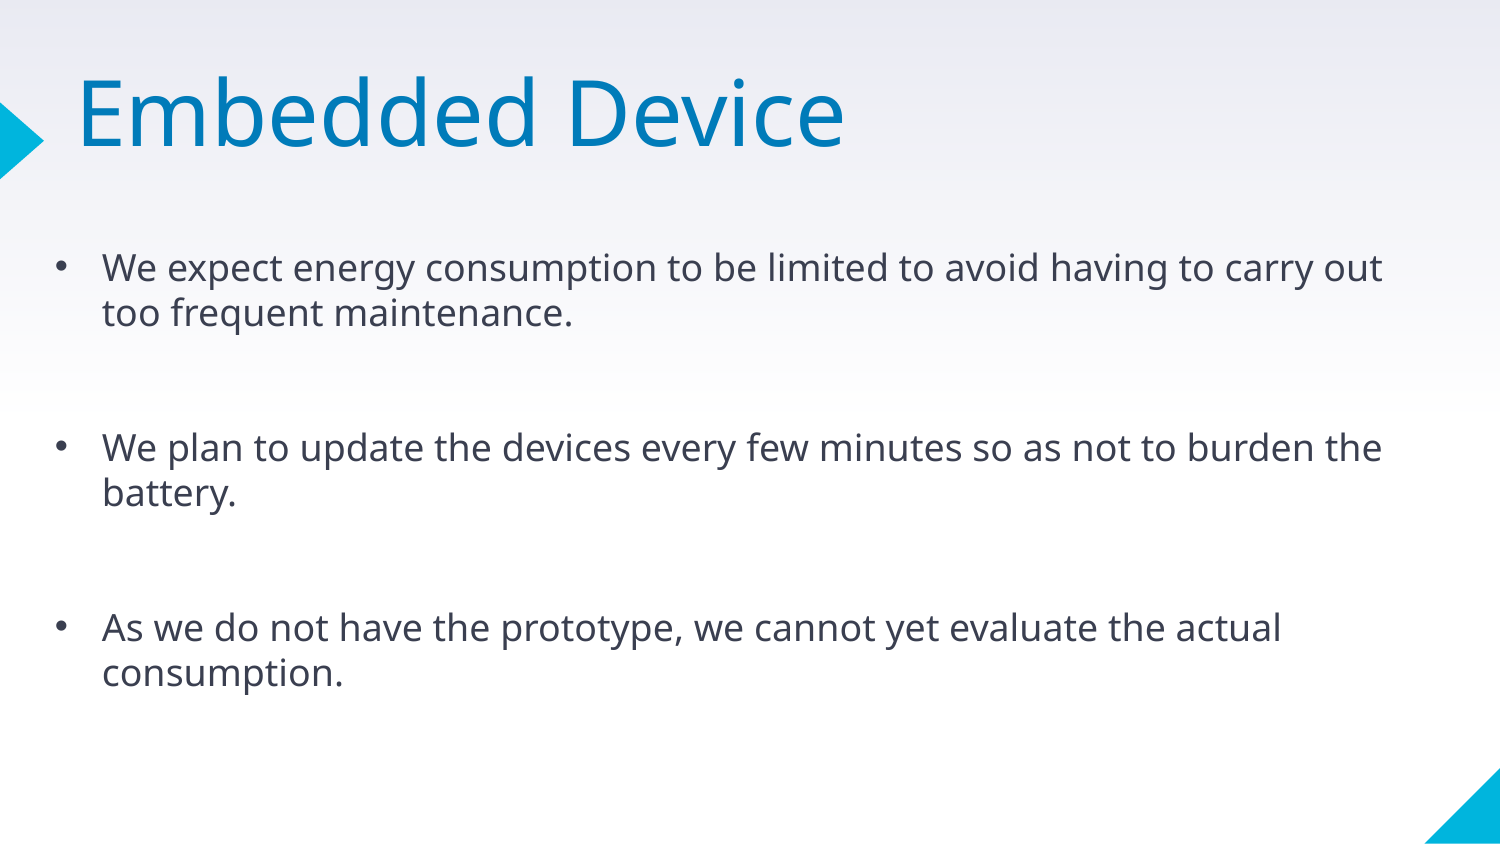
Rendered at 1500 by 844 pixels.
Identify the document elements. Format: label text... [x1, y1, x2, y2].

text_box We expect energy consumption to be limited to avoid having to carry out too frequent maintenance. We plan to update the devices every few minutes so as not to burden the battery. As we do not have the prototype, we cannot yet evaluate the actual consumption. [40, 236, 1459, 701]
title Embedded Device [75, 46, 1425, 187]
